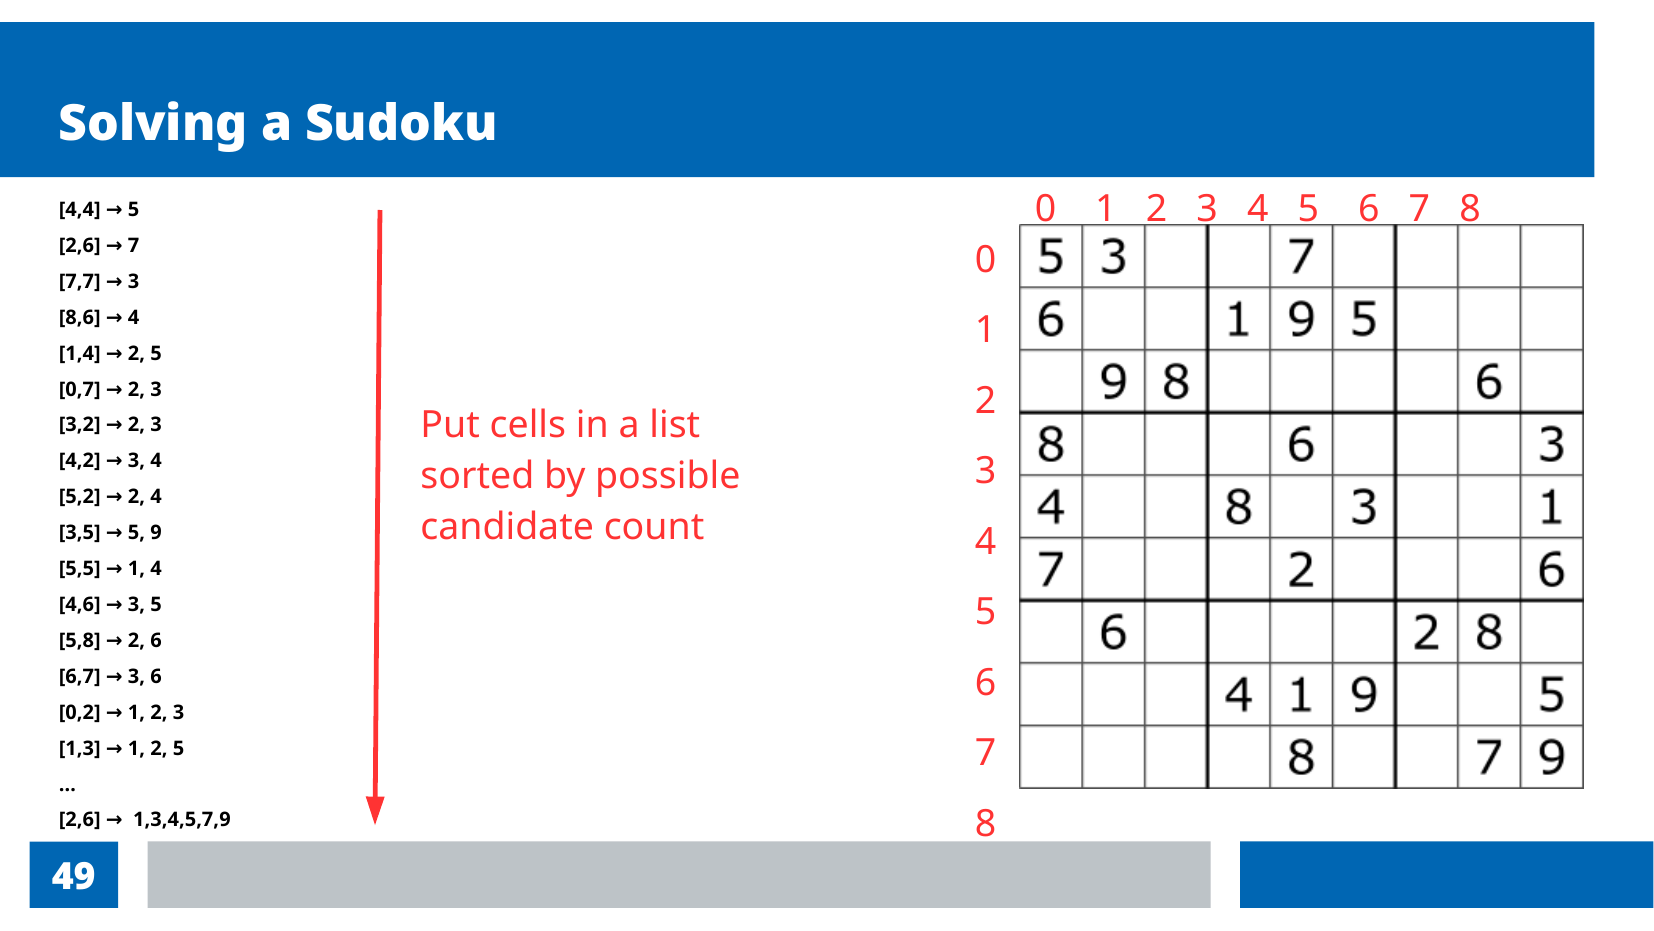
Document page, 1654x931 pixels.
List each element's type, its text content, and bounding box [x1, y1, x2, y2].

text_box 0 1 2 3 4 5 6 7 8 [960, 224, 1531, 822]
list [4,4] → 5 [2,6] → 7 [7,7] → 3 [8,6] → 4 [1,4] → 2, 5 [0,7] → 2, 3 [3,2] → 2, 3 [4,2] → 3, 4 [5,2] → 2, 4 [3,5] → 5, 9 [5,5] → 1, 4 [4,6] → 3, 5 [5,8] → 2, 6 [6,7] → 3, 6 [0,2] → 1, 2, 3 [1,3] → 1, 2, 5 … [2,6] → 1,3,4,5,7,9 [59, 195, 571, 841]
picture [1531, 237, 1584, 789]
text_box Put cells in a list sorted by possible candidate count [405, 390, 830, 547]
text_box 0 1 2 3 4 5 6 7 8 [1020, 174, 1591, 237]
title Solving a Sudoku [59, 44, 1595, 156]
